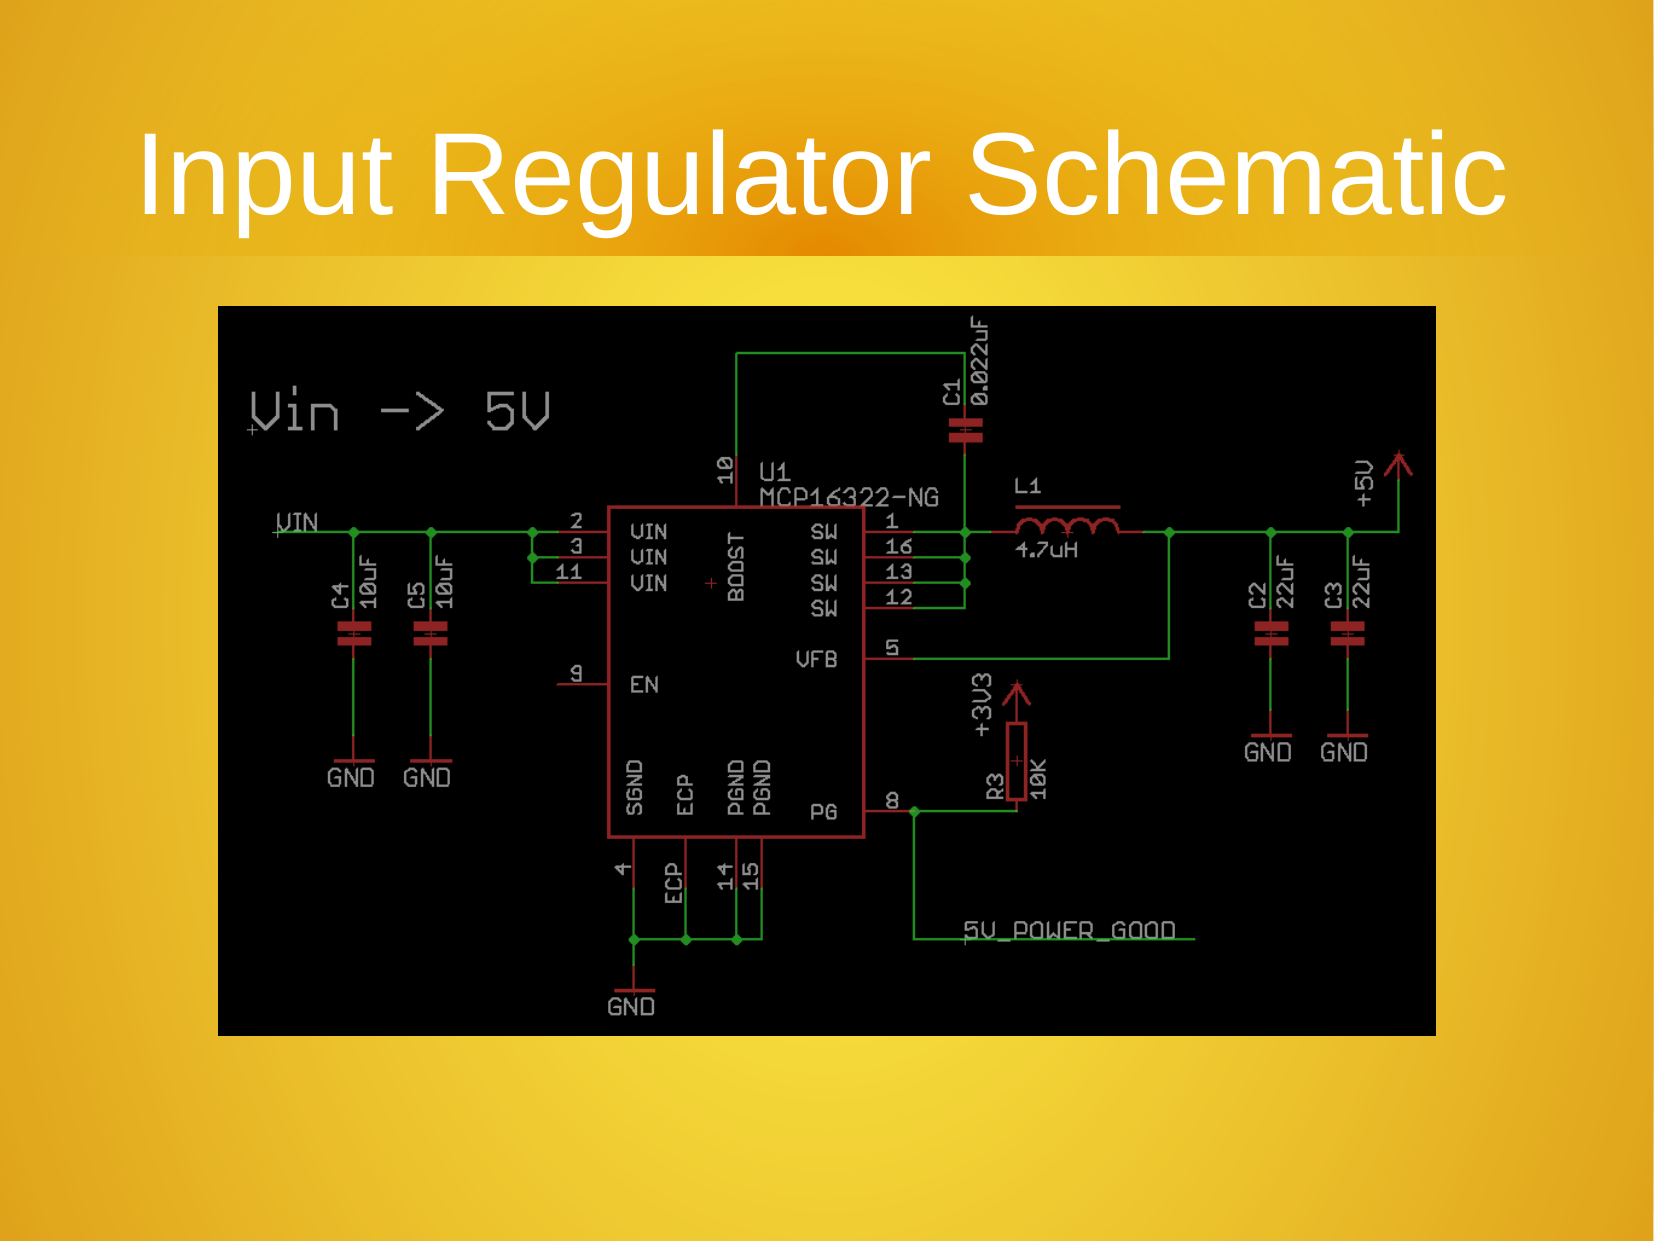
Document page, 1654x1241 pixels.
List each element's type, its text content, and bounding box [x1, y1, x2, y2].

title Input Regulator Schematic [78, 70, 1567, 278]
picture [218, 306, 1436, 1036]
